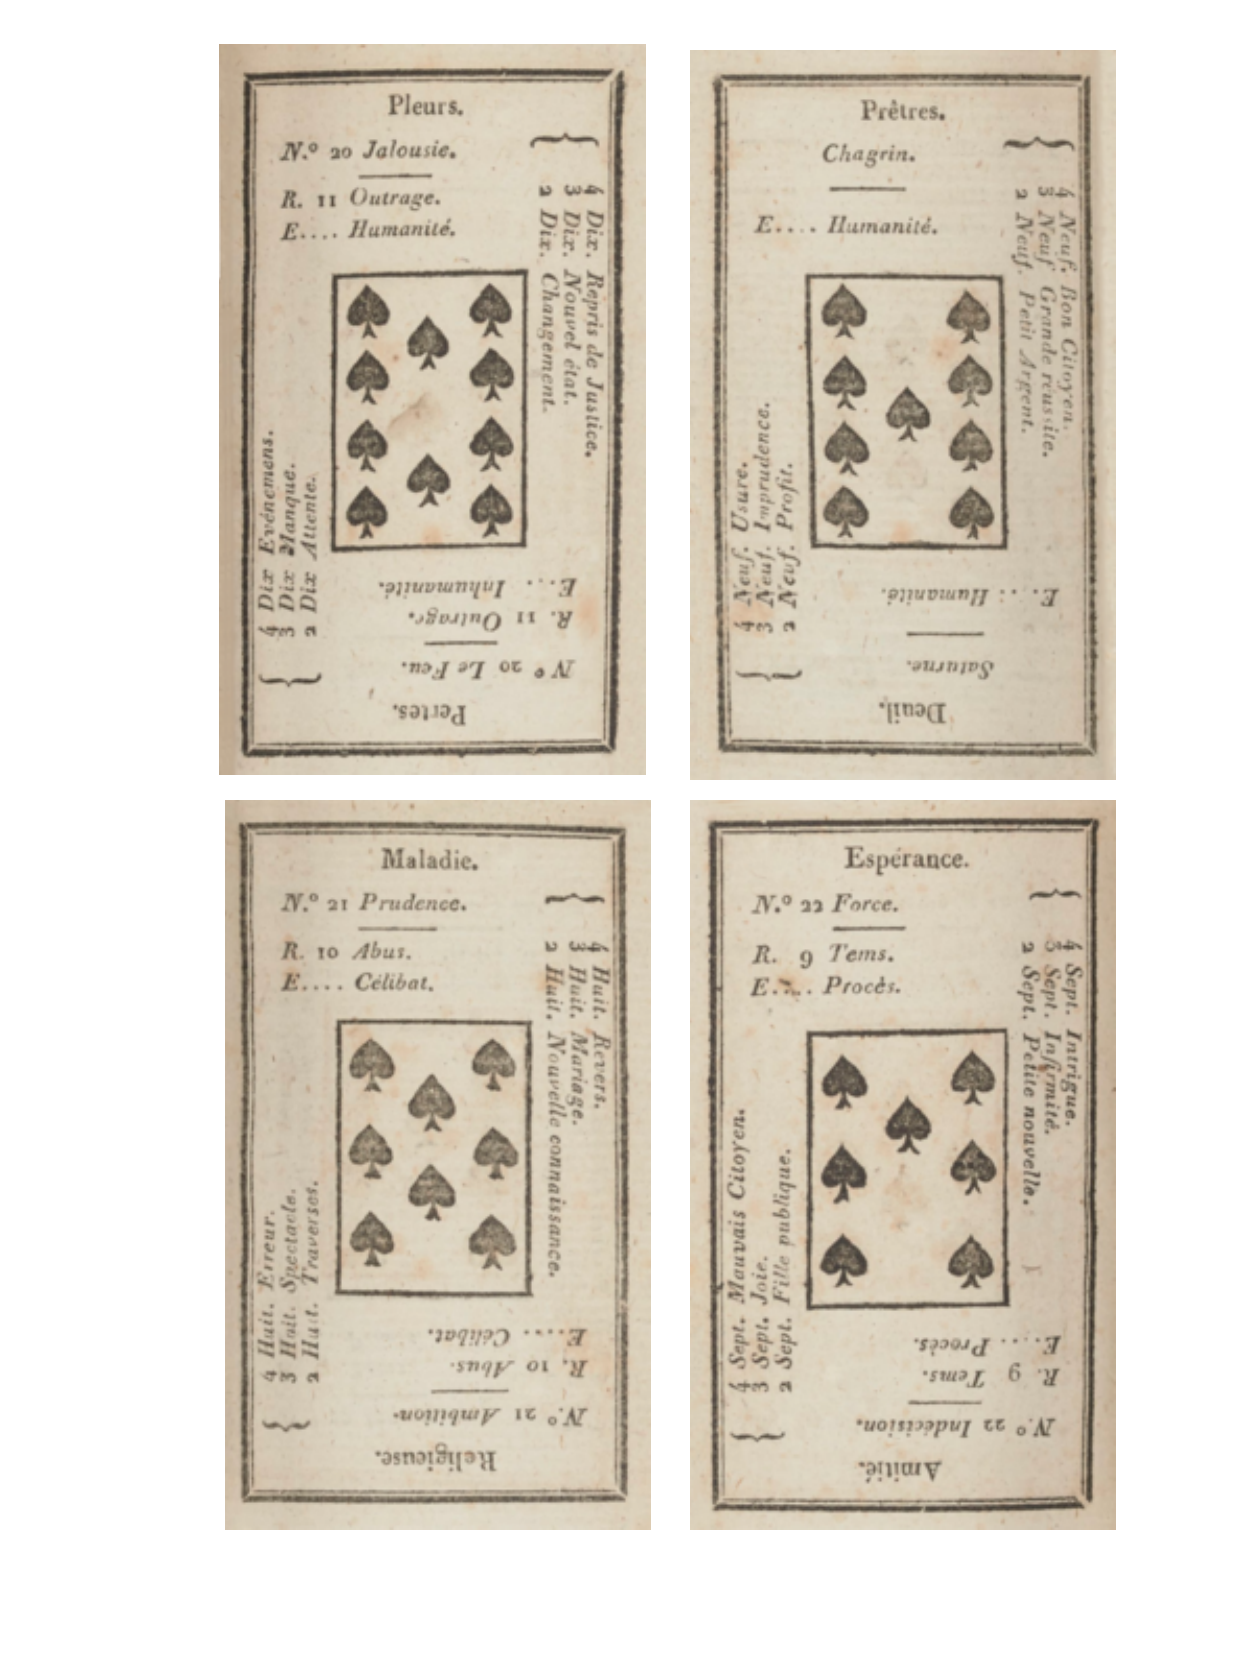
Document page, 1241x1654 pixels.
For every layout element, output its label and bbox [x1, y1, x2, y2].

picture [225, 800, 651, 1531]
picture [219, 44, 646, 775]
picture [690, 800, 1116, 1531]
picture [690, 50, 1116, 781]
